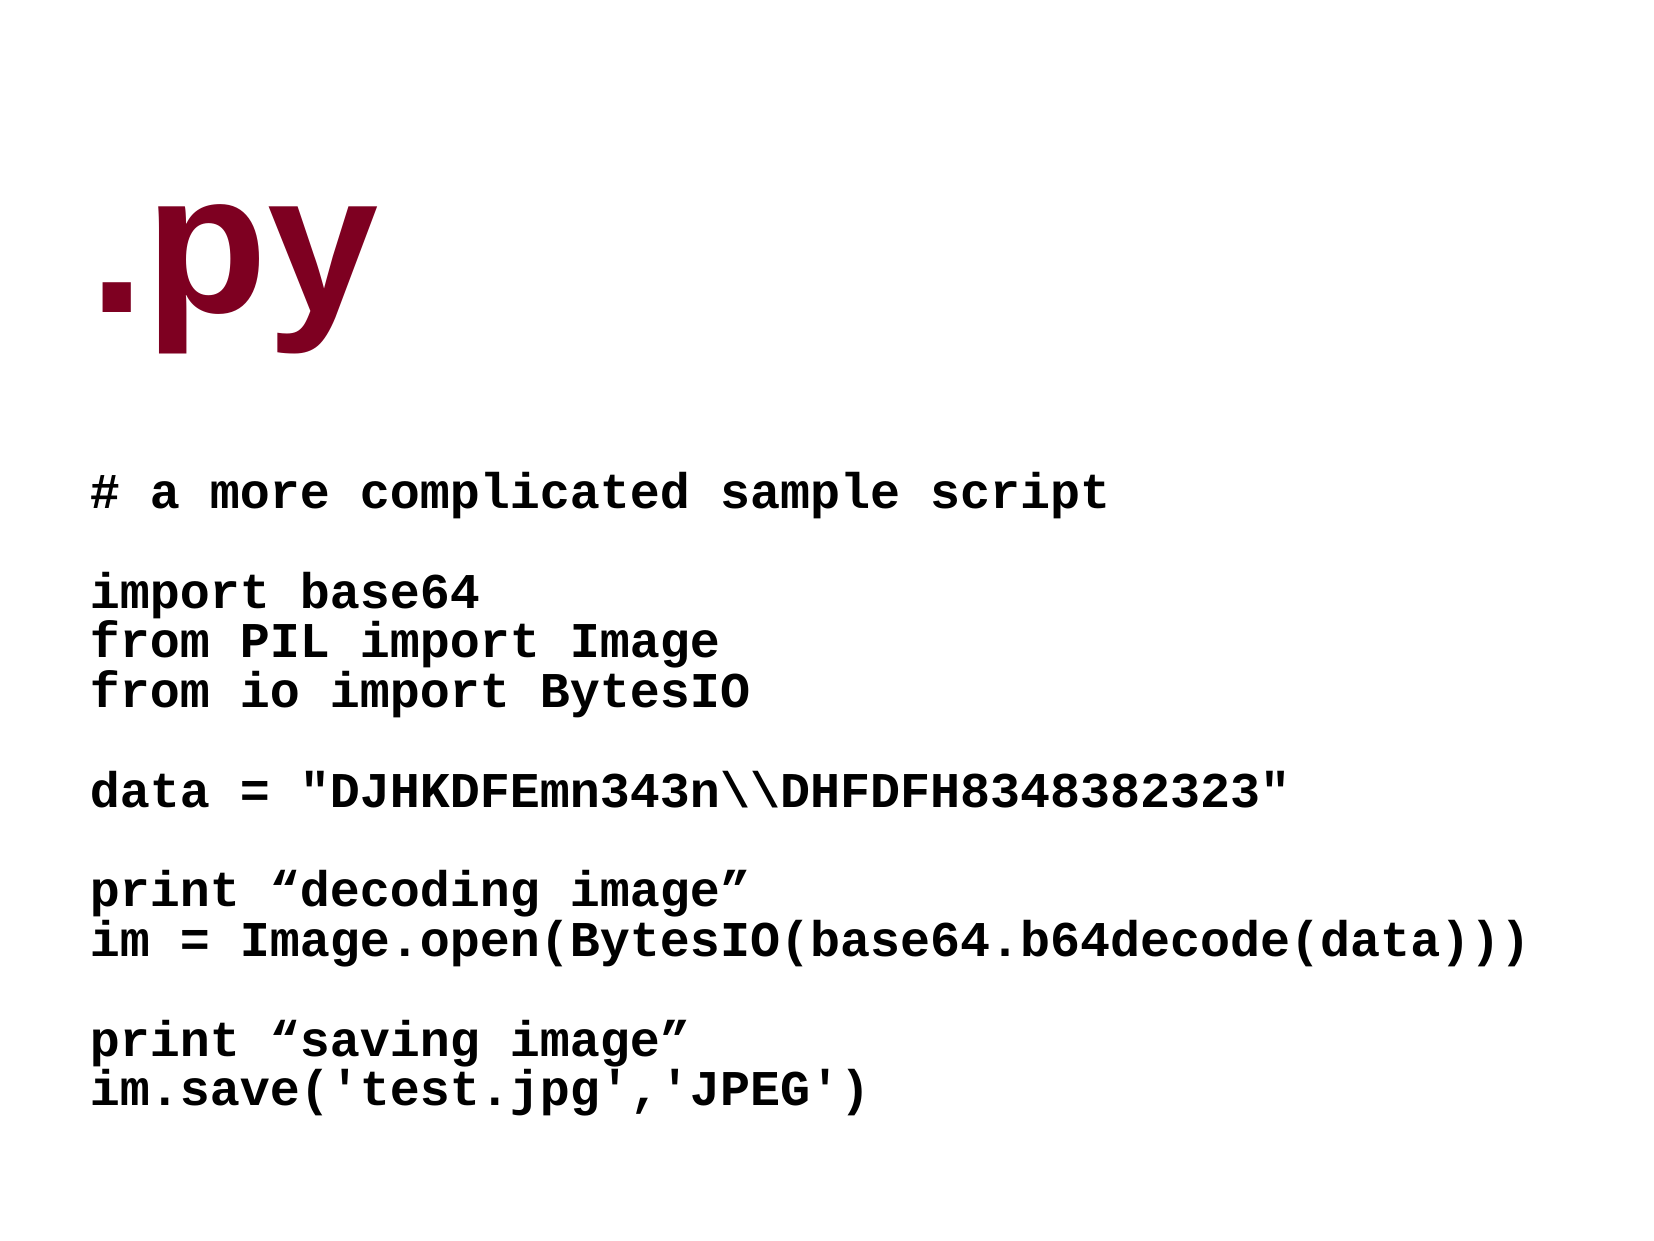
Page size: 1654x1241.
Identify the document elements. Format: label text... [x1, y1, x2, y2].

text_box .py [74, 112, 1313, 338]
text_box # a more complicated sample script import base64 from PIL import Image from io import BytesIO data = "DJHKDFEmn343n\\DHFDFH8348382323" print “decoding image” im = Image.open(BytesIO(base64.b64decode(data))) print “saving image” im.save('test.jpg','JPEG') [74, 452, 1613, 1018]
text_box .py [186, 223, 230, 295]
